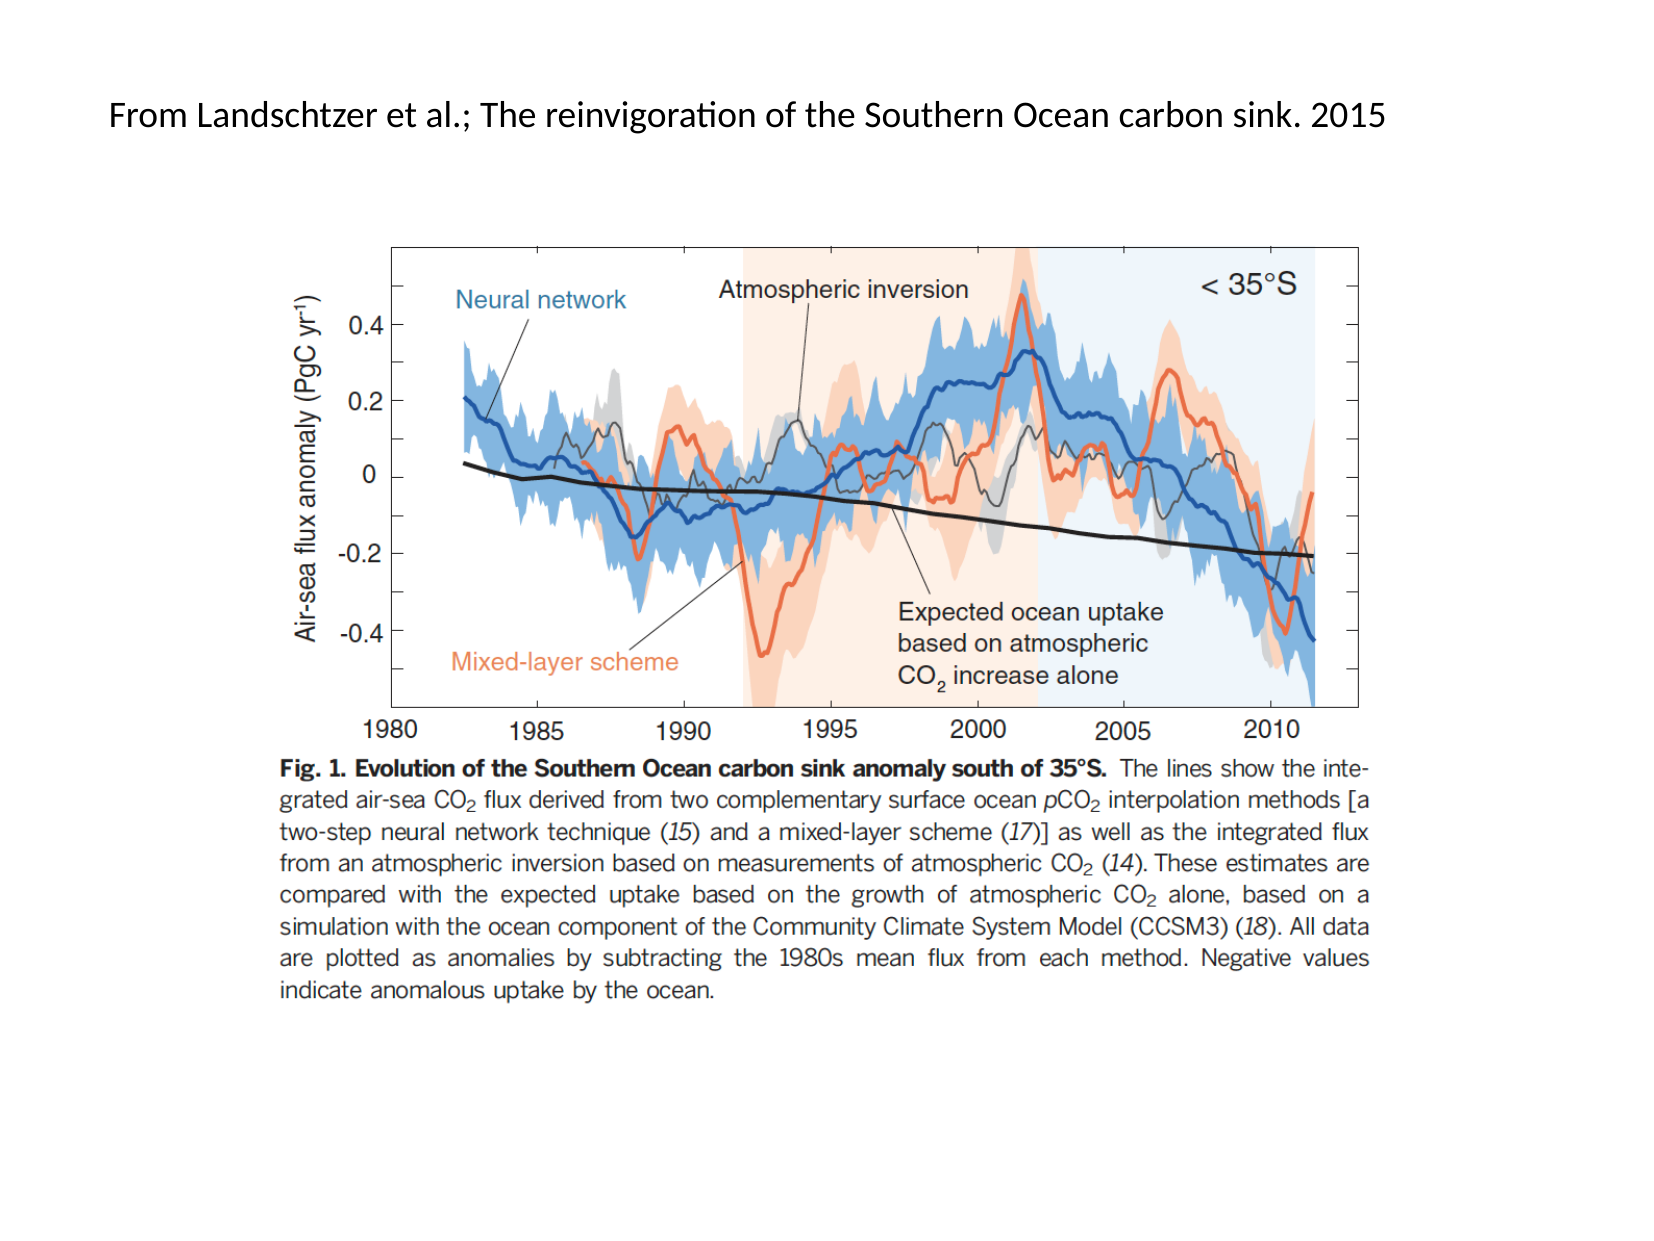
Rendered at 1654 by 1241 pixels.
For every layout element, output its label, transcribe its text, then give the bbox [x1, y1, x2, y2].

picture [268, 221, 1386, 1019]
text_box From Landschtzer et al.; The reinvigoration of the Southern Ocean carbon sink. 2015 [93, 82, 1619, 144]
